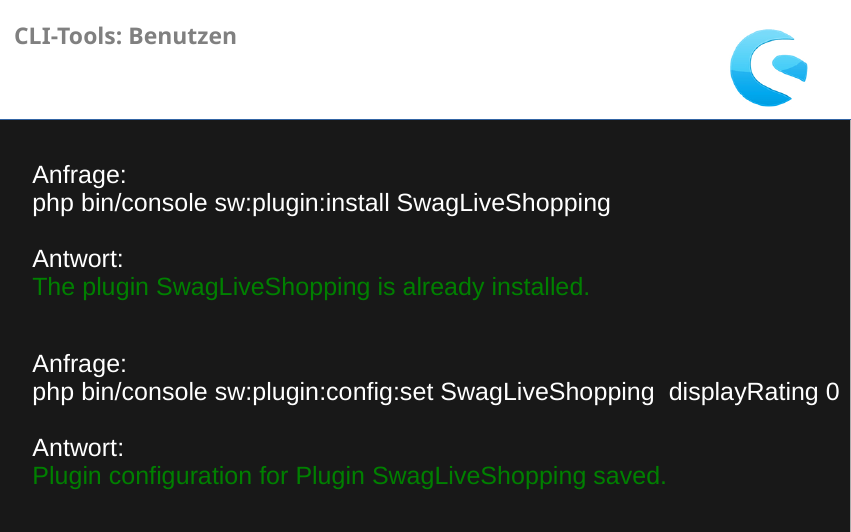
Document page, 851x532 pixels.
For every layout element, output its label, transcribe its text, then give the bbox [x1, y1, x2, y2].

picture [724, 24, 813, 113]
text_box [0, 119, 851, 532]
text_box Anfrage: php bin/console sw:plugin:config:set SwagLiveShopping displayRating 0 Antwort: Plugin configuration for Plugin SwagLiveShopping saved. [17, 342, 851, 532]
text_box Anfrage: php bin/console sw:plugin:install SwagLiveShopping Antwort: The plugin SwagLiveShopping is already installed. [17, 153, 845, 337]
title CLI-Tools: Benutzen [5, 11, 603, 60]
